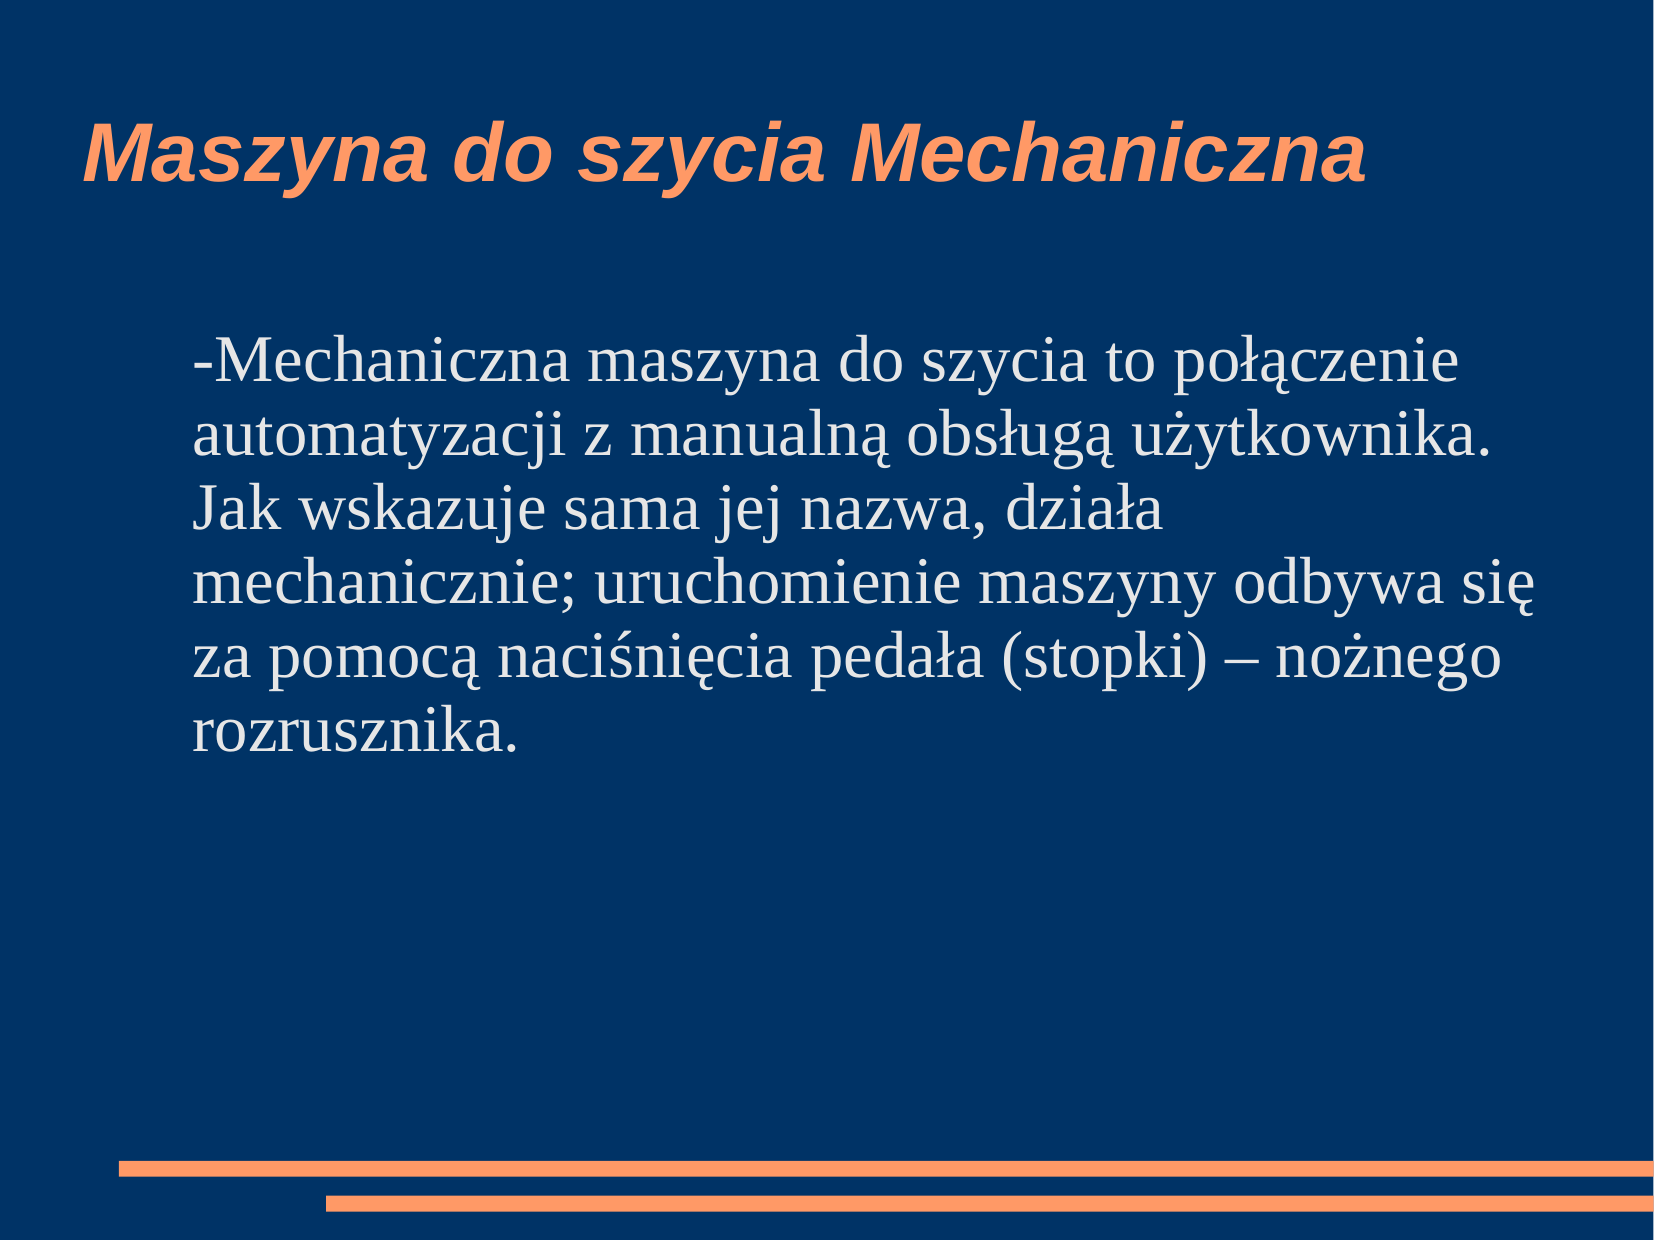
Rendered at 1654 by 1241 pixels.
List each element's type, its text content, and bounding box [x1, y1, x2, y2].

list -Mechaniczna maszyna do szycia to połączenie automatyzacji z manualną obsługą użytkownika. Jak wskazuje sama jej nazwa, działa mechanicznie; uruchomienie maszyny odbywa się za pomocą naciśnięcia pedała (stopki) – nożnego rozrusznika. [121, 321, 1561, 1132]
title Maszyna do szycia Mechaniczna [82, 49, 1571, 257]
